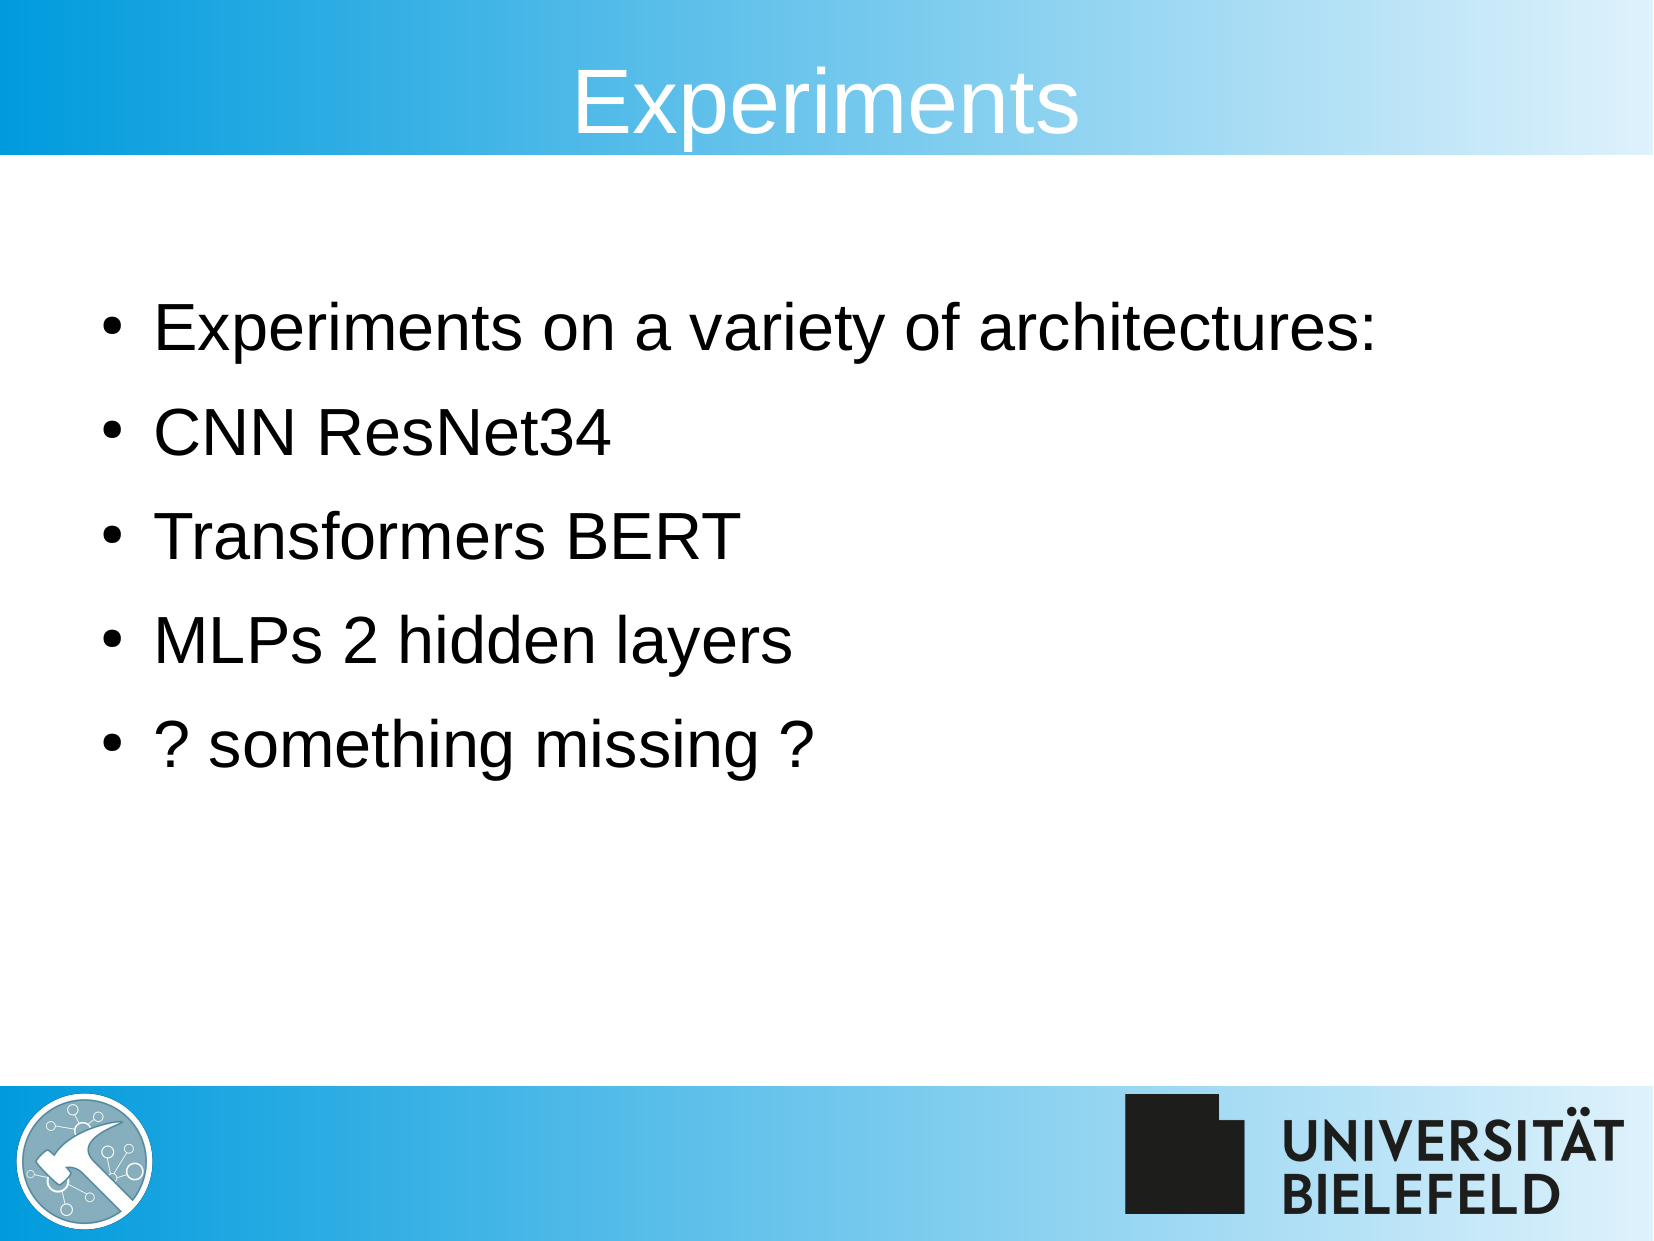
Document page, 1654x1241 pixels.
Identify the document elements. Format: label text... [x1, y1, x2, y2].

picture [17, 1086, 153, 1241]
picture [1125, 1094, 1624, 1214]
title Experiments [82, 49, 1571, 155]
list Experiments on a variety of architectures: CNN ResNet34 Transformers BERT MLPs 2 hidden layers ? something missing ? [82, 290, 1571, 1010]
